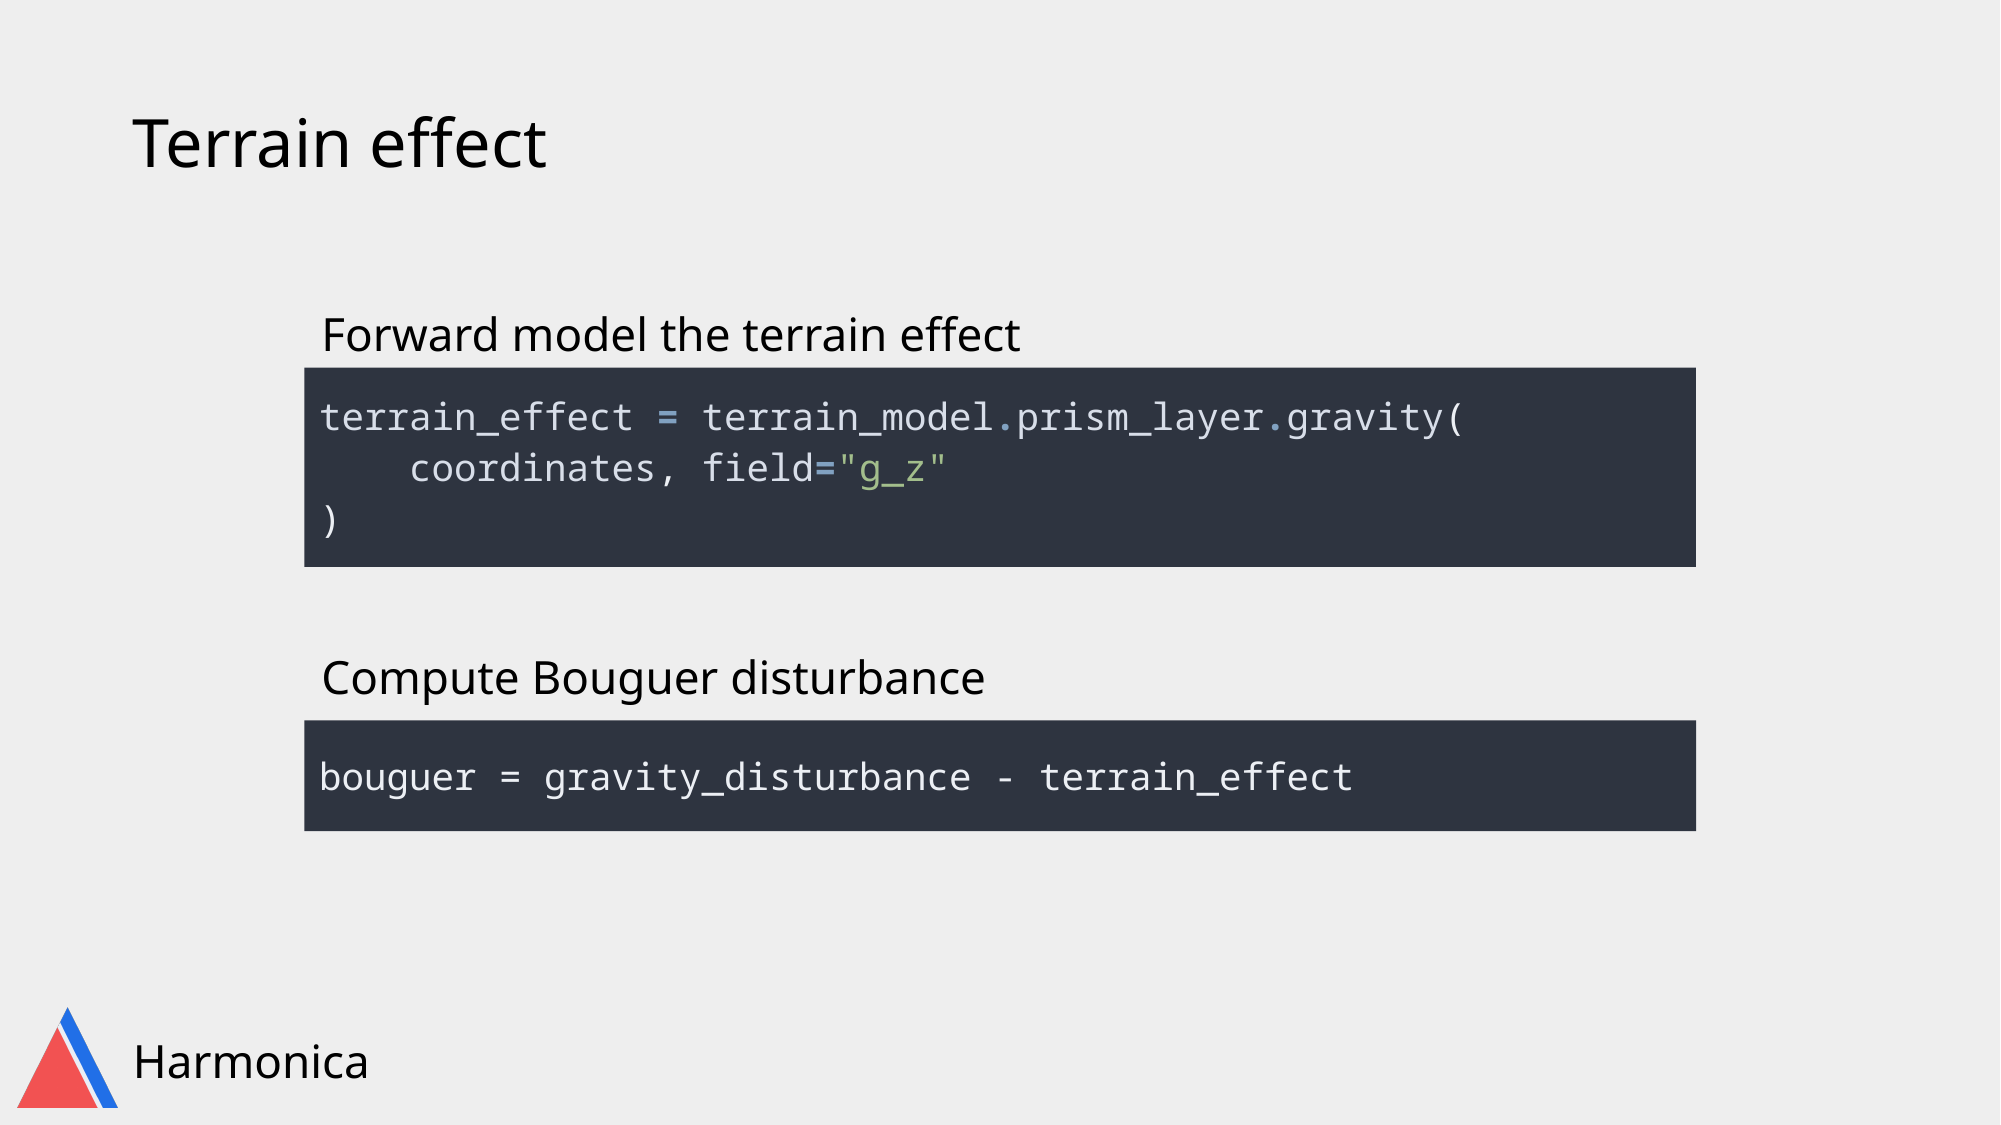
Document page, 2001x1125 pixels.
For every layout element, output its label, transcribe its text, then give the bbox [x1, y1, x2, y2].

text_box Harmonica [118, 1021, 532, 1093]
picture [17, 1007, 118, 1108]
text_box Forward model the terrain effect [306, 295, 1329, 367]
text_box terrain_effect = terrain_model.prism_layer.gravity( coordinates, field="g_z" ) [304, 367, 1696, 567]
text_box Compute Bouguer disturbance [306, 637, 1329, 721]
text_box bouguer = gravity_disturbance - terrain_effect [304, 720, 1697, 832]
text_box Terrain effect [118, 88, 1890, 207]
